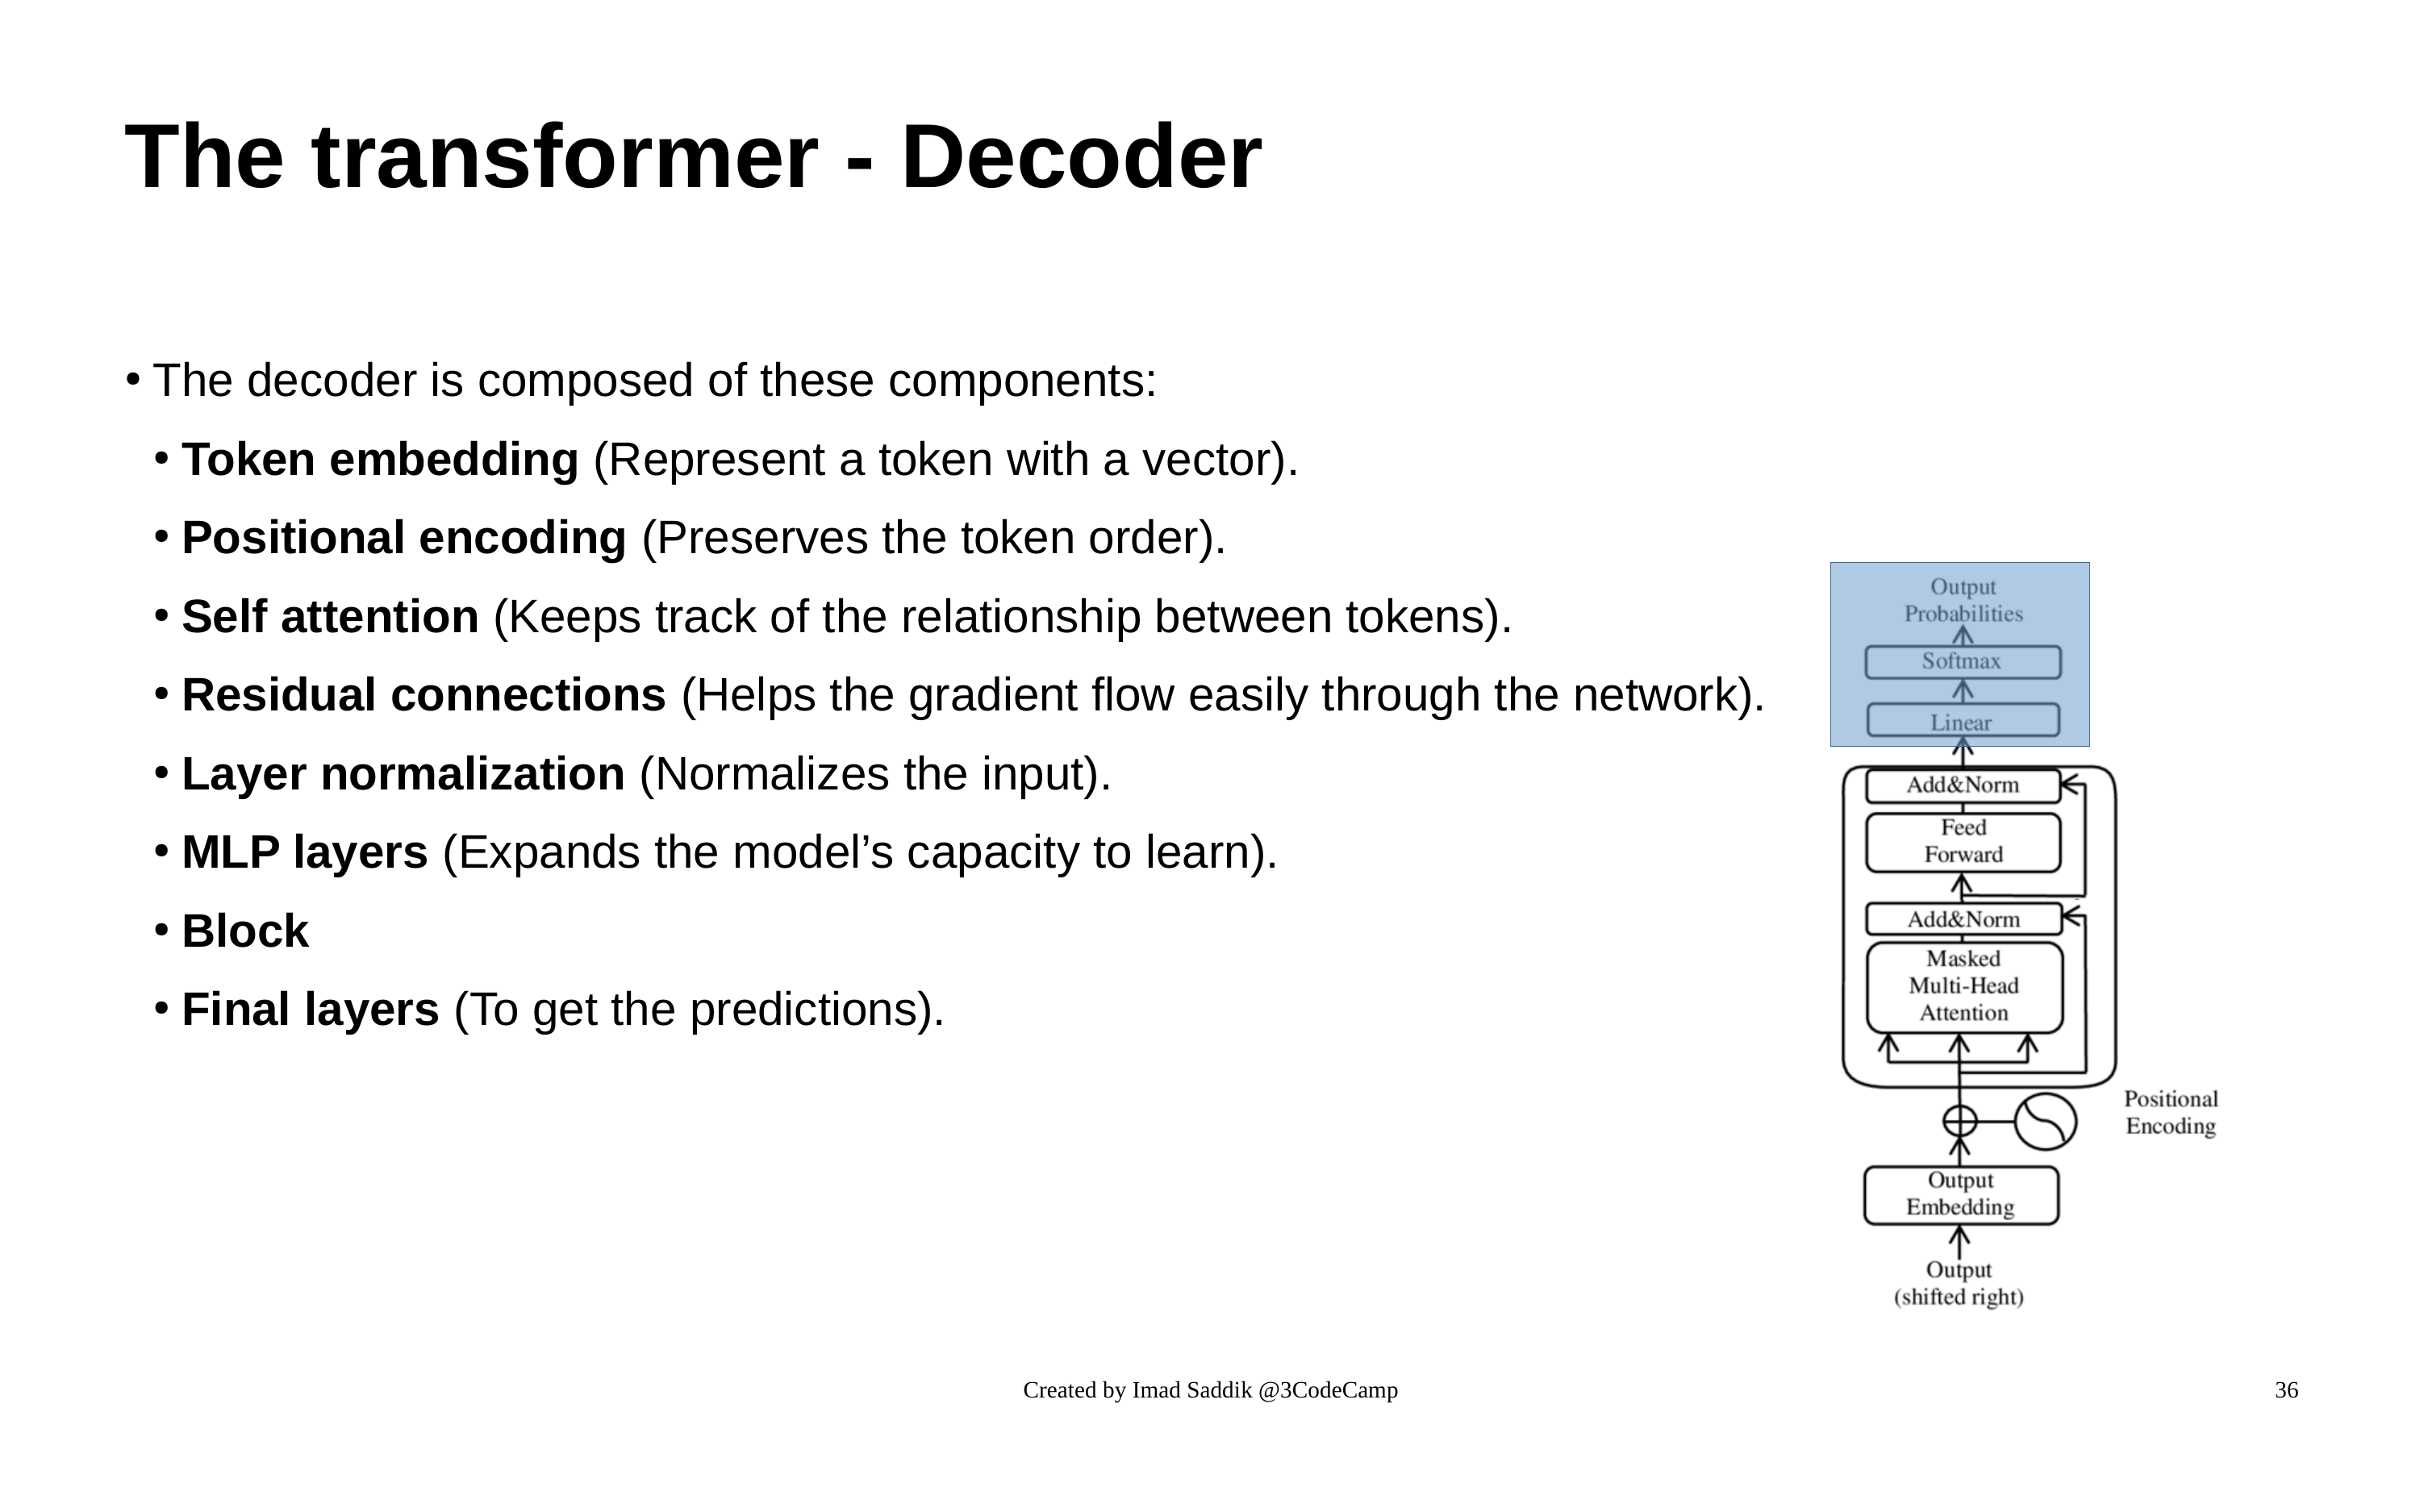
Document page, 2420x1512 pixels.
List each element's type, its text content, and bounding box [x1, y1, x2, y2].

picture [1815, 562, 2299, 1331]
text_box [1830, 562, 2090, 747]
text_box The decoder is composed of these components: Token embedding (Represent a token with a vector). Positional encoding (Preserves the token order). Self attention (Keeps track of the relationship between tokens). Residual connections (Helps the gradient flow easily through the network). Layer normalization (Normalizes the input). MLP layers (Expands the model’s capacity to learn). Block Final layers (To get the predictions). [112, 322, 1906, 1042]
text_box The transformer - Decoder [112, 61, 1664, 251]
